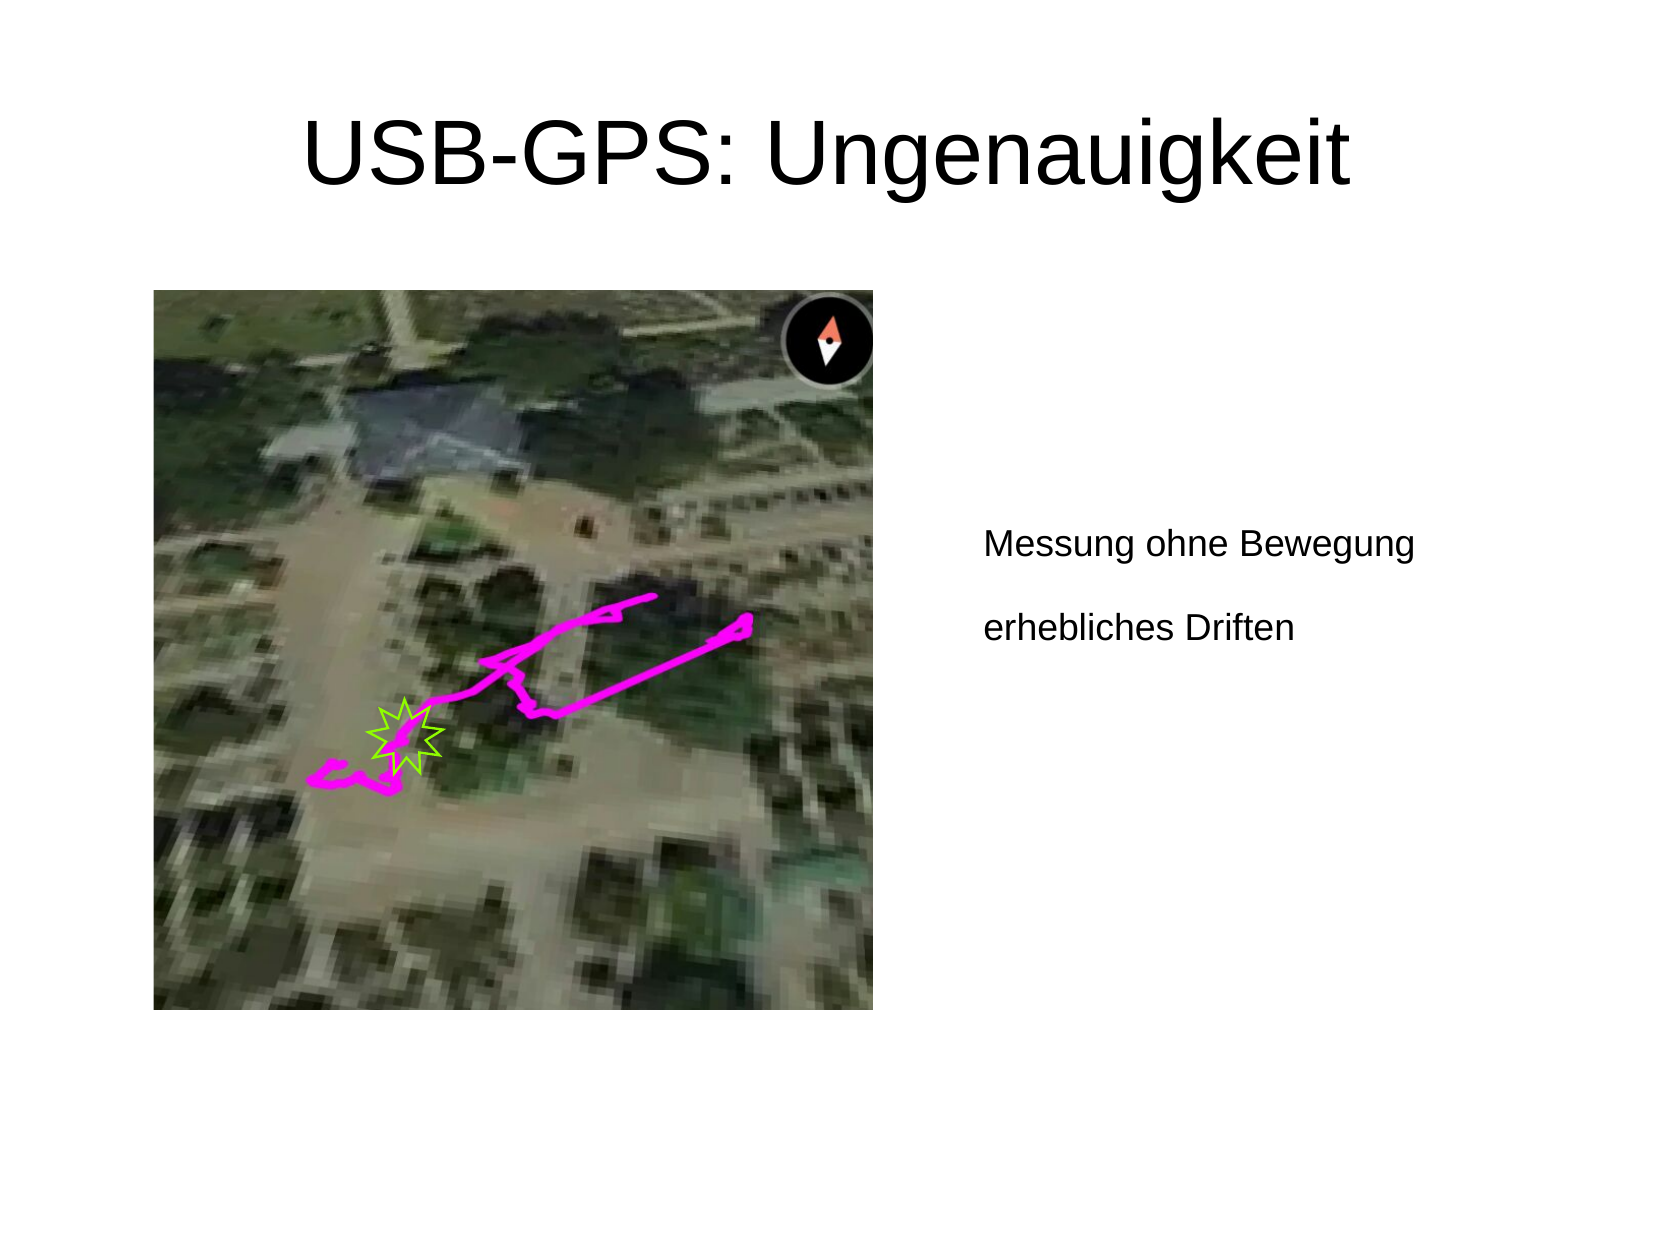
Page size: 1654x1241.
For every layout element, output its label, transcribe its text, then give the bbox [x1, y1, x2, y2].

picture [153, 290, 873, 1010]
text_box Messung ohne Bewegung erhebliches Driften [968, 515, 1431, 657]
title USB-GPS: Ungenauigkeit [82, 49, 1571, 257]
